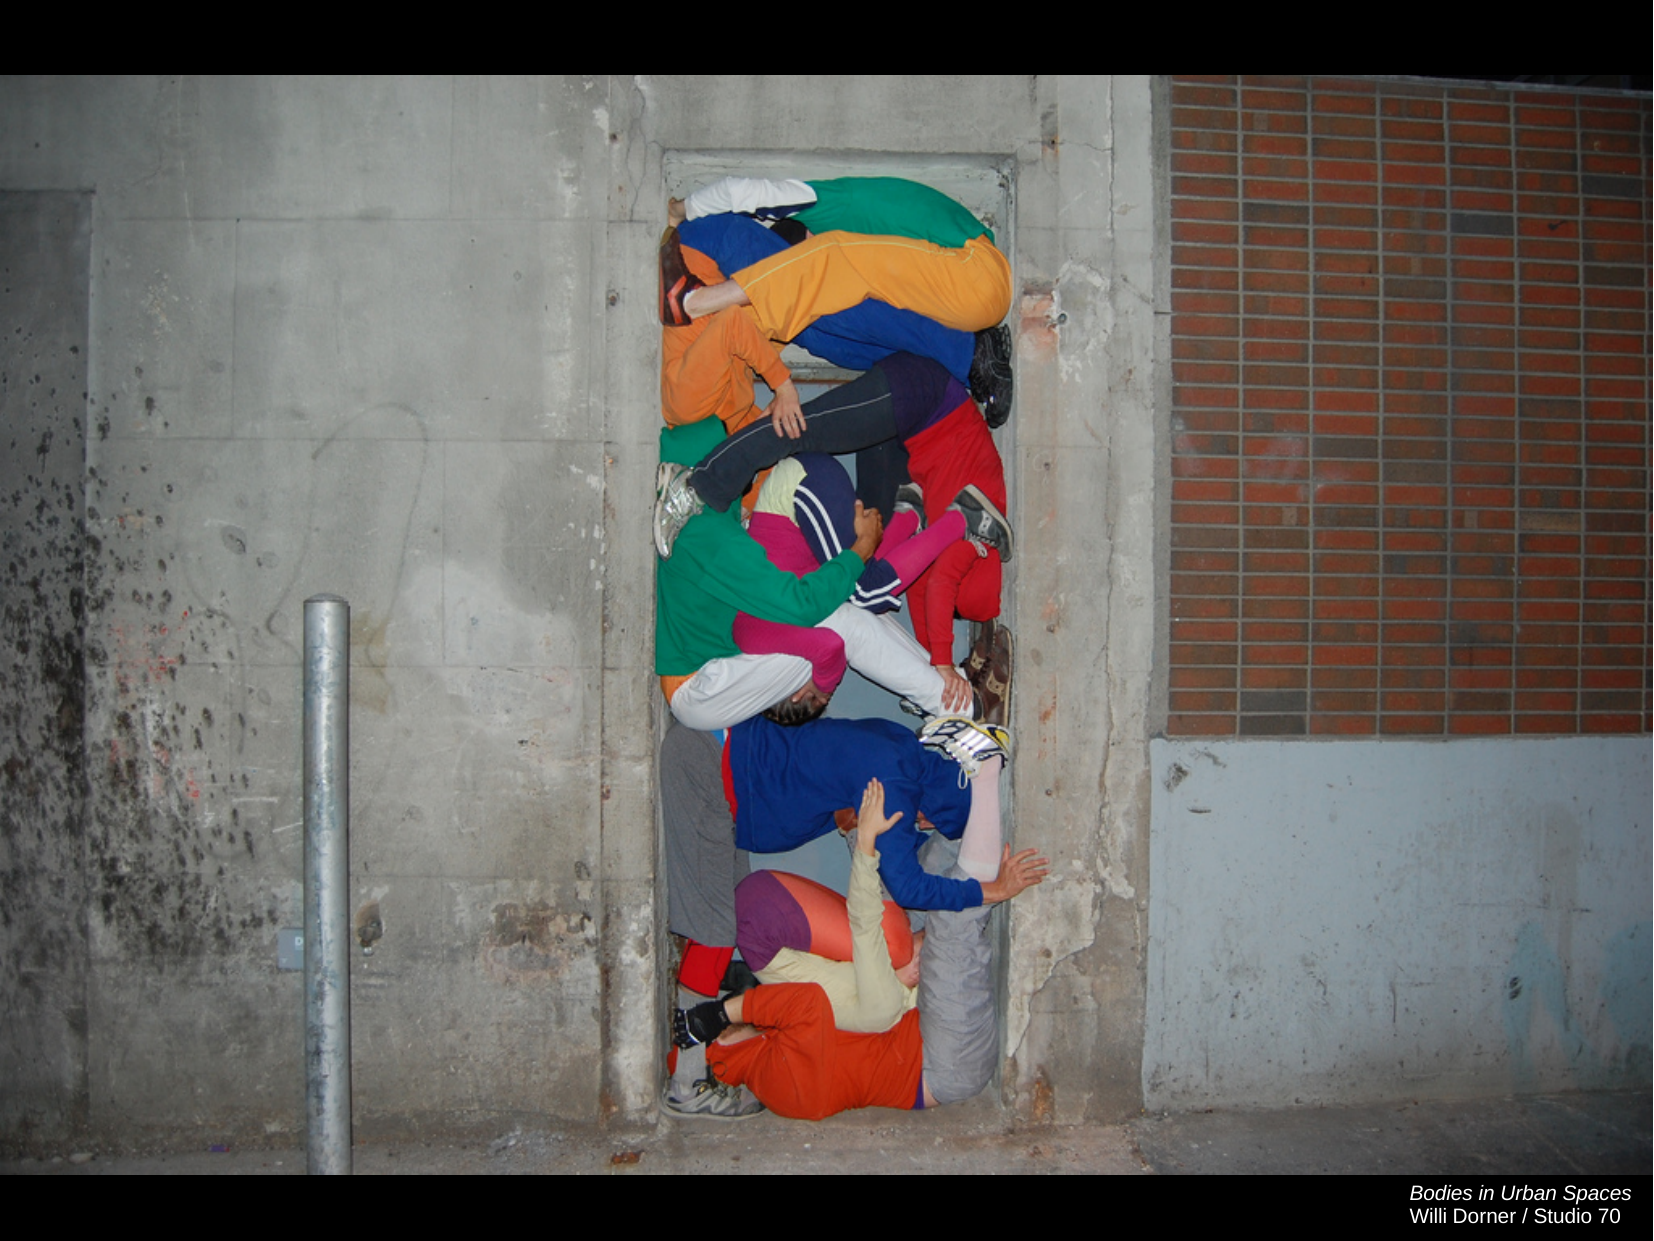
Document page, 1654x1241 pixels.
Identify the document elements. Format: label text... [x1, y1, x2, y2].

picture [0, 75, 1653, 1175]
text_box Bodies in Urban Spaces Willi Dorner / Studio 70 [1394, 1174, 1653, 1241]
